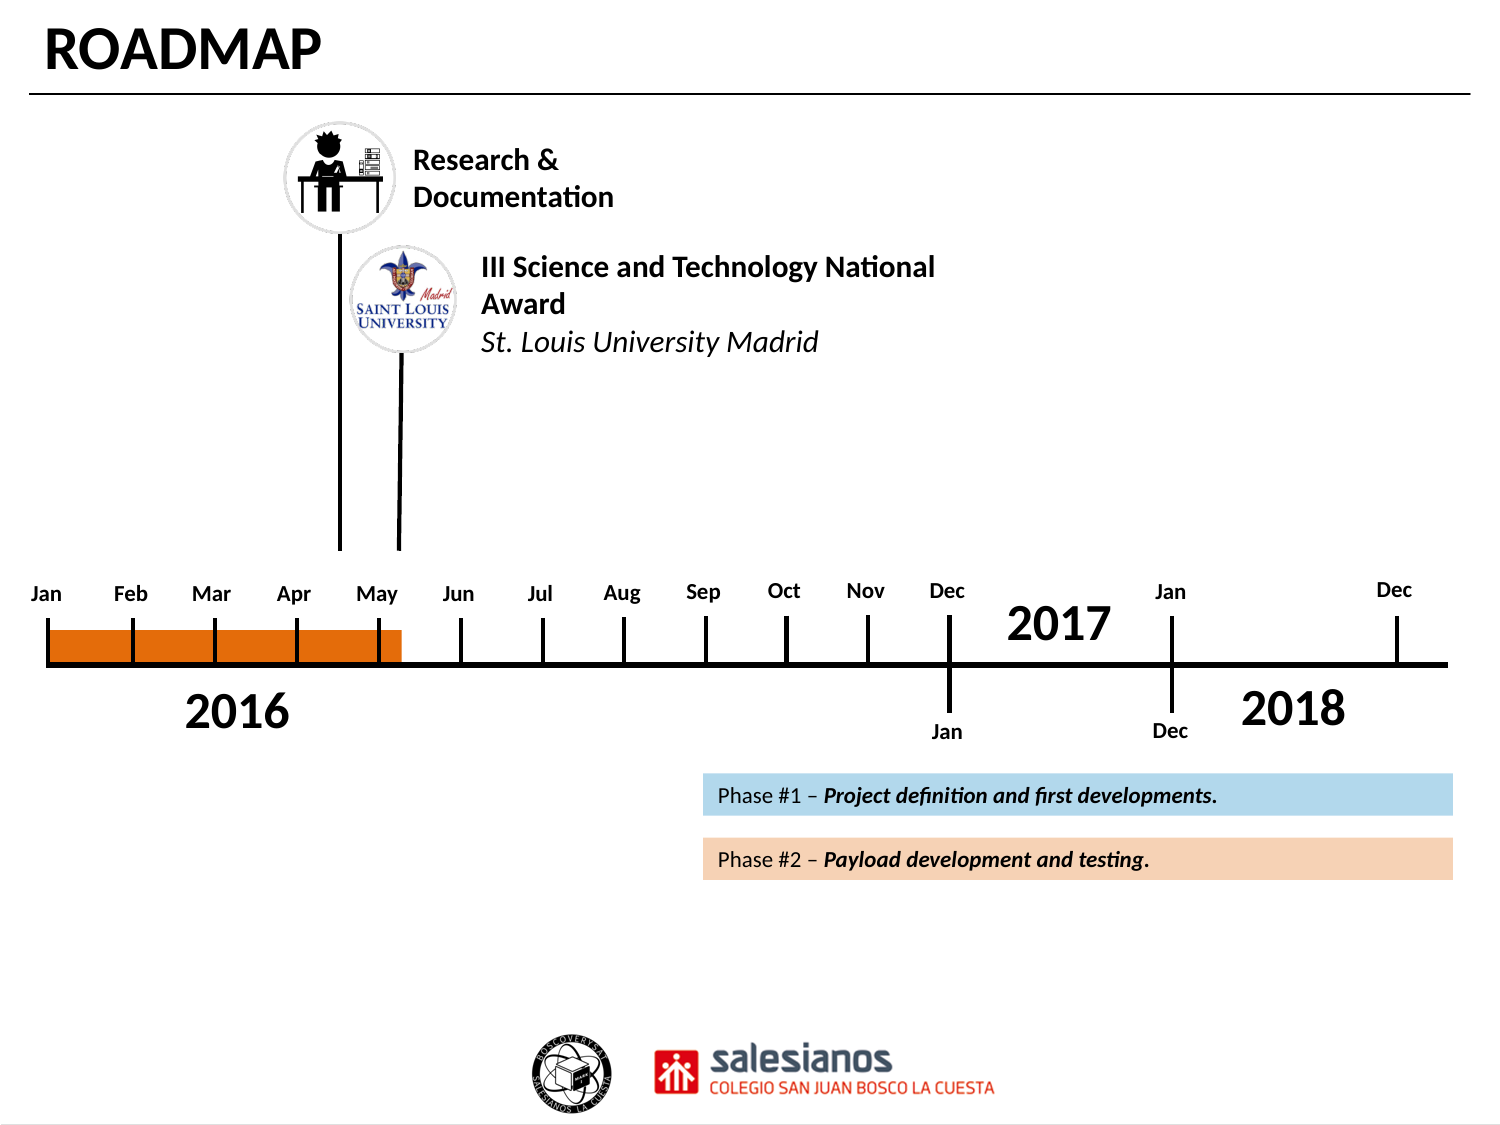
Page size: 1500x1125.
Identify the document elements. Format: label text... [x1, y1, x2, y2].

text_box Nov [812, 568, 894, 611]
text_box May [330, 571, 417, 614]
text_box Feb [88, 571, 170, 614]
text_box Dec [894, 568, 1001, 611]
text_box Research & Documentation [398, 131, 709, 221]
text_box III Science and Technology National Award St. Louis University Madrid [466, 238, 969, 366]
text_box Aug [568, 570, 676, 613]
text_box ROADMAP [29, 0, 1472, 90]
text_box Apr [253, 571, 330, 614]
picture [0, 0, 1500, 1125]
text_box Jun [417, 571, 499, 614]
text_box [381, 630, 402, 662]
text_box [217, 630, 295, 662]
text_box 2017 [971, 580, 1147, 658]
text_box [299, 630, 377, 662]
text_box [135, 630, 213, 662]
text_box Jul [499, 571, 582, 614]
text_box 2016 [149, 668, 325, 747]
text_box Oct [731, 568, 838, 612]
text_box Jan [5, 571, 88, 614]
text_box Jan [894, 708, 1001, 752]
text_box Phase #1 – Project definition and first developments. [703, 773, 1453, 816]
text_box Jan [1117, 569, 1225, 612]
text_box Dec [1341, 567, 1448, 610]
text_box Phase #2 – Payload development and testing. [703, 837, 1453, 880]
text_box Sep [650, 569, 731, 612]
text_box Dec [1116, 708, 1224, 751]
text_box Mar [170, 571, 253, 614]
text_box 2018 [1205, 666, 1382, 744]
text_box [50, 630, 131, 662]
